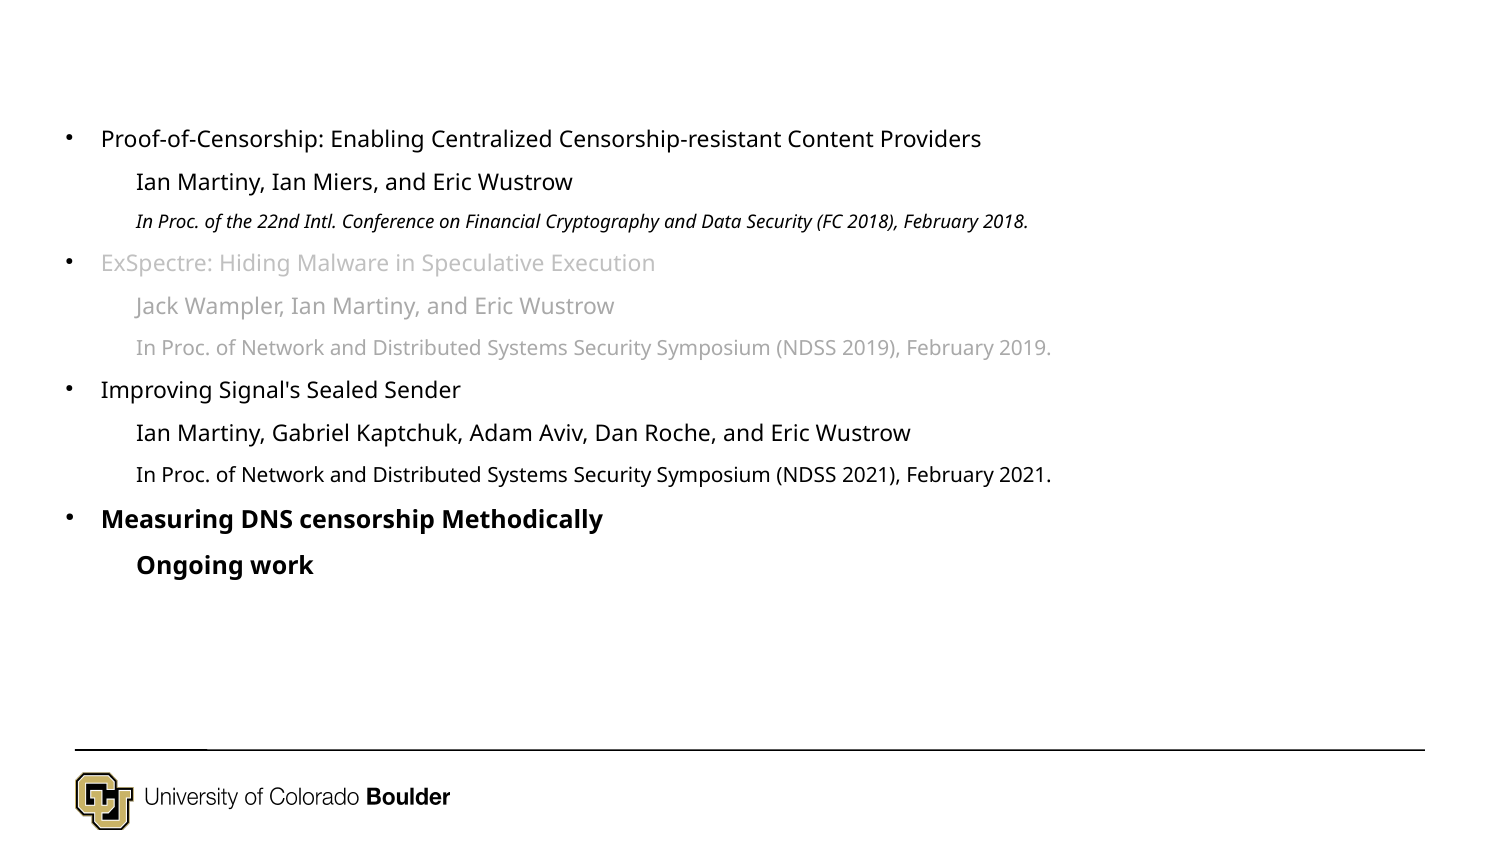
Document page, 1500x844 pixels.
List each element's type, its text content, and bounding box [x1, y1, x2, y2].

text_box Proof-of-Censorship: Enabling Centralized Censorship-resistant Content Providers Ian Martiny, Ian Miers, and Eric Wustrow In Proc. of the 22nd Intl. Conference on Financial Cryptography and Data Security (FC 2018), February 2018. ExSpectre: Hiding Malware in Speculative Execution Jack Wampler, Ian Martiny, and Eric Wustrow In Proc. of Network and Distributed Systems Security Symposium (NDSS 2019), February 2019. Improving Signal's Sealed Sender Ian Martiny, Gabriel Kaptchuk, Adam Aviv, Dan Roche, and Eric Wustrow In Proc. of Network and Distributed Systems Security Symposium (NDSS 2021), February 2021. Measuring DNS censorship Methodically Ongoing work [15, 105, 1365, 751]
picture [75, 772, 450, 830]
